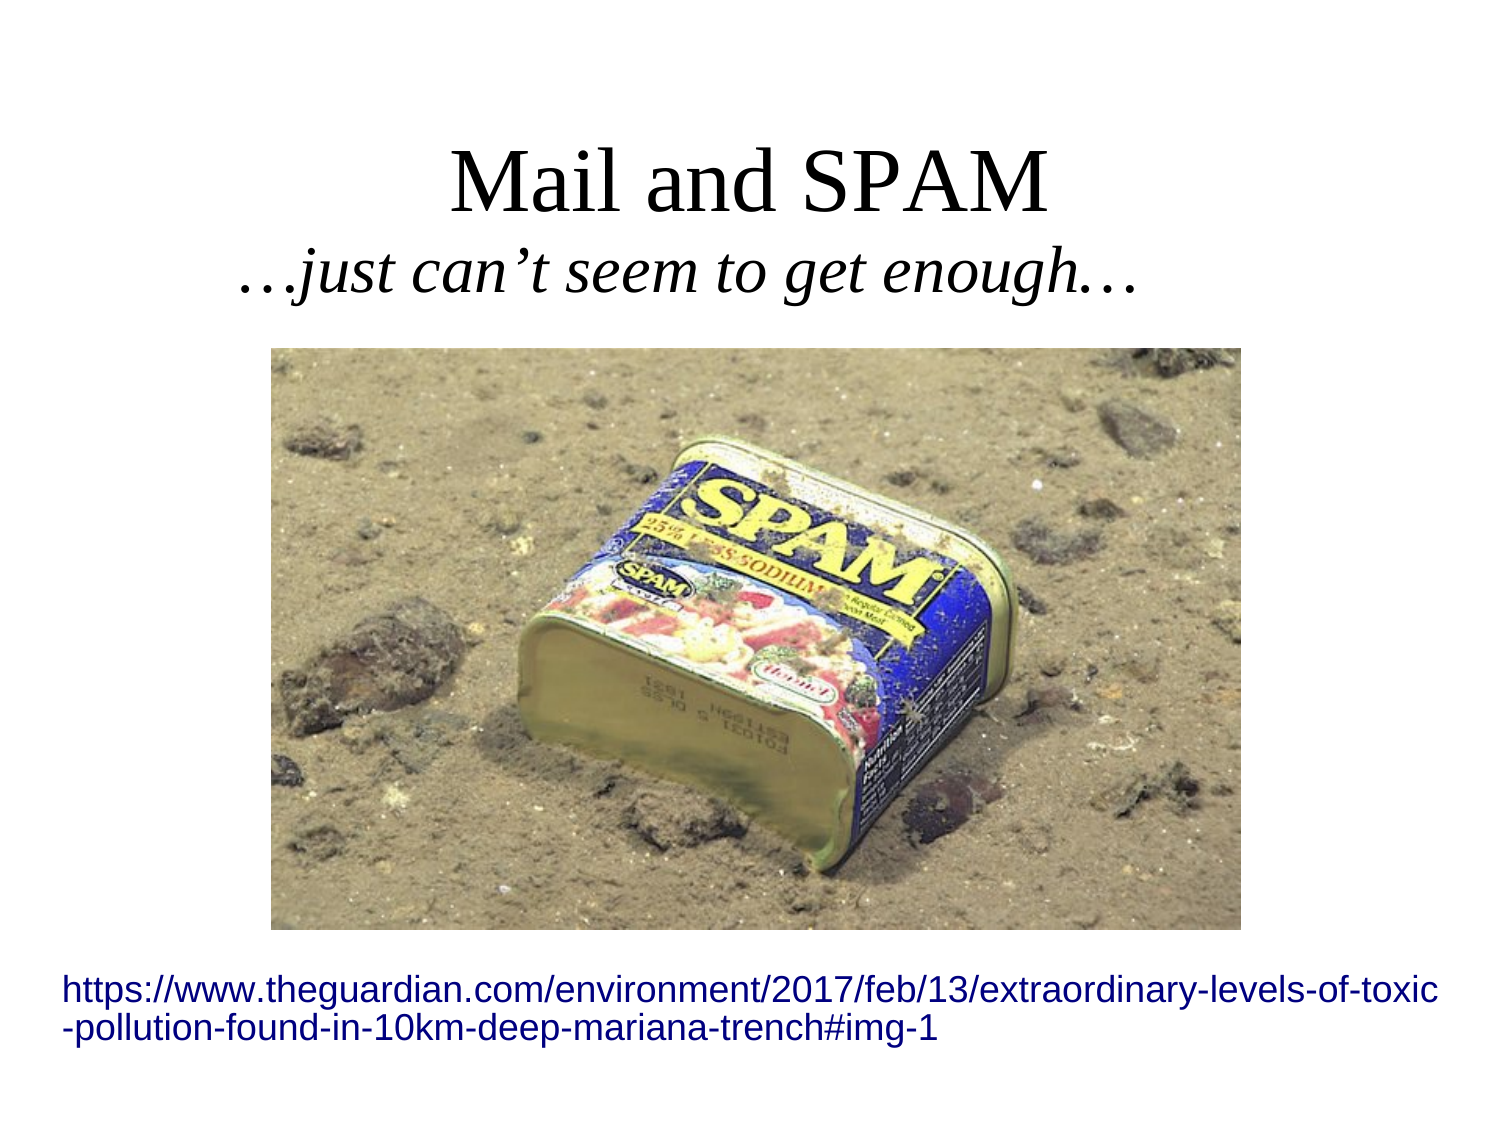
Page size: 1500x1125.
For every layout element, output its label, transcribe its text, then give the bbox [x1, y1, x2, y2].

picture [271, 506, 1241, 930]
text_box https://www.theguardian.com/environment/2017/feb/13/extraordinary-levels-of-toxic-pollution-found-in-10km-deep-mariana-trench#img-1 [47, 957, 1465, 1063]
title Mail and SPAM [112, 54, 1388, 296]
subtitle …just can’t seem to get enough… [225, 218, 1276, 506]
